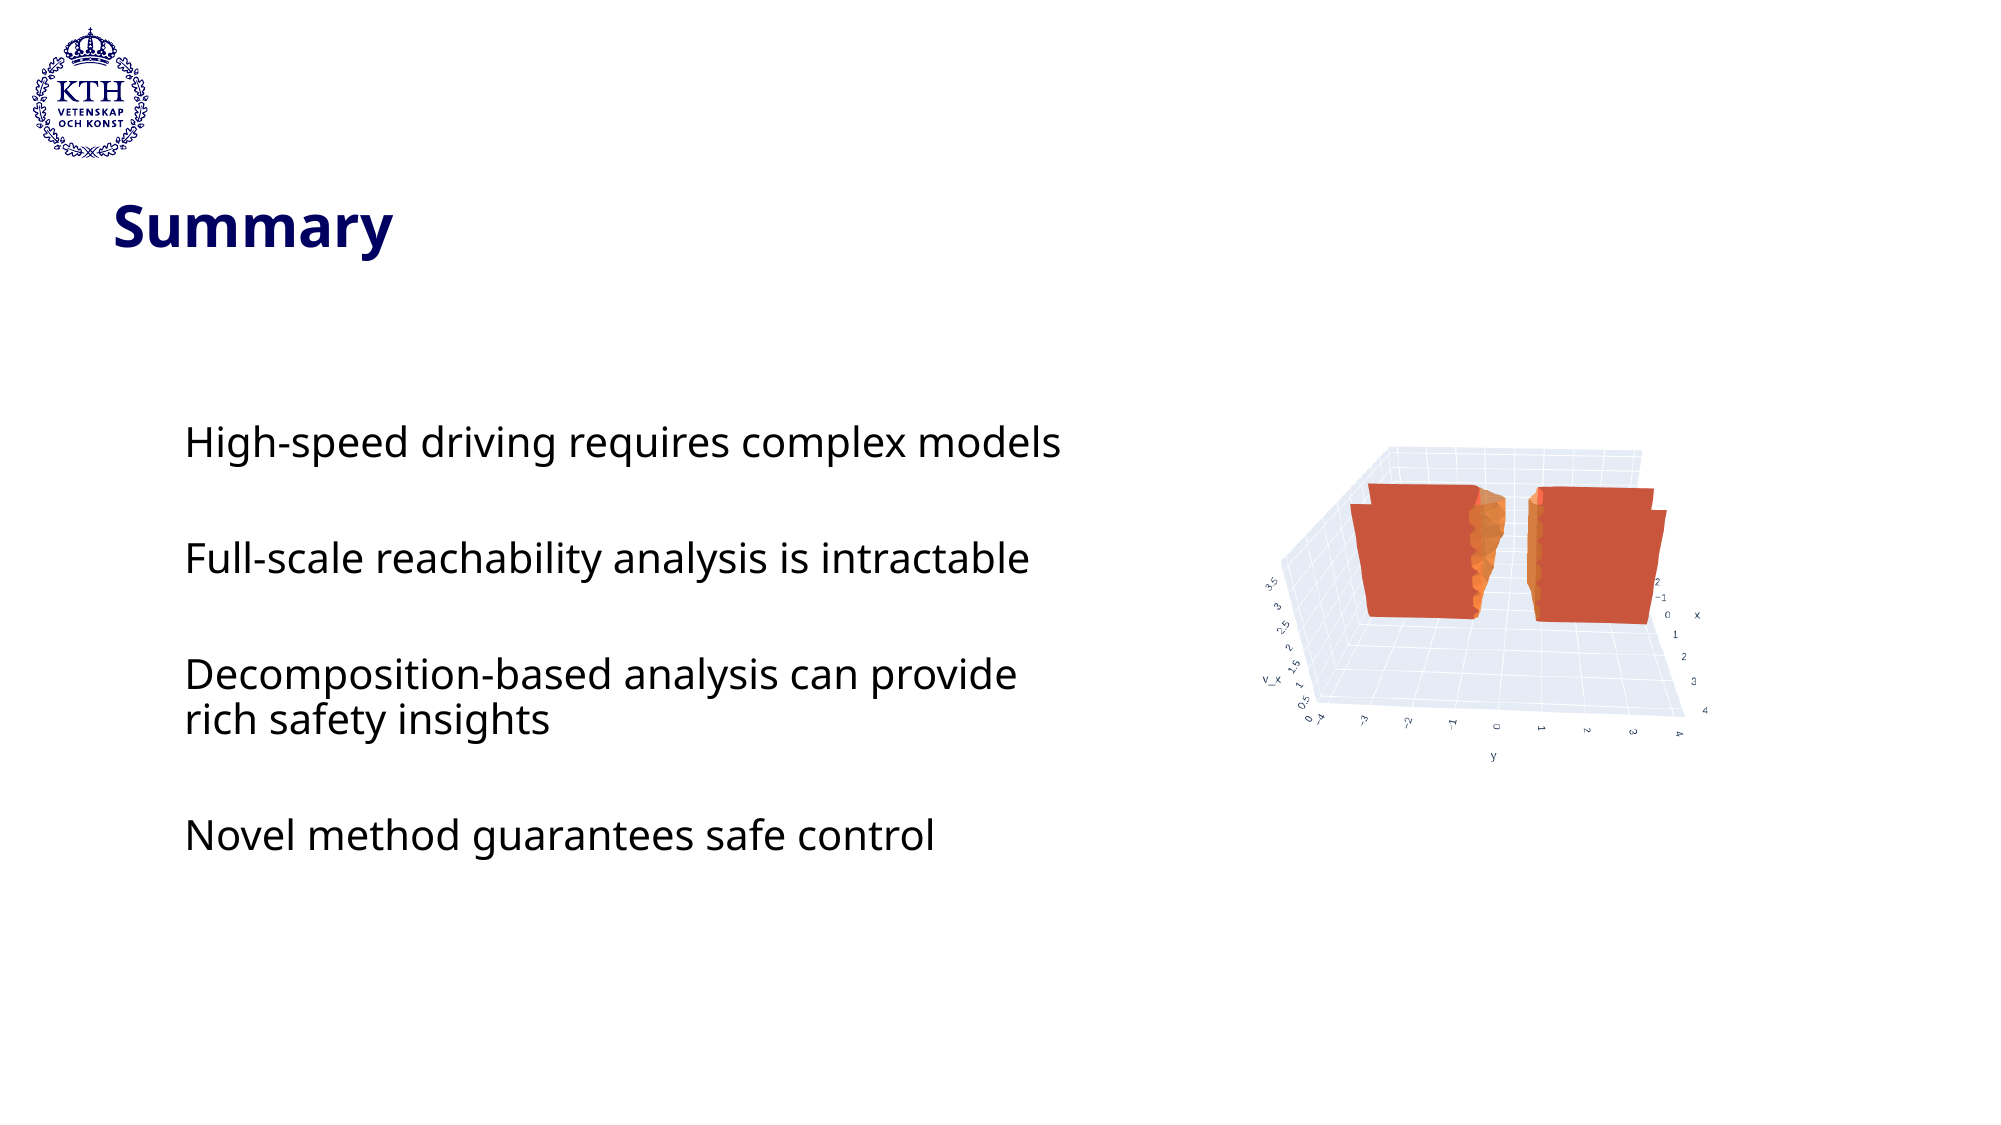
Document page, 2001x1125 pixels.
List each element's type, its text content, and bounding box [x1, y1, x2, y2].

title Summary [98, 179, 1902, 273]
picture [1213, 383, 1802, 804]
list High-speed driving requires complex models Full-scale reachability analysis is intractable Decomposition-based analysis can provide rich safety insights Novel method guarantees safe control [98, 307, 1093, 975]
